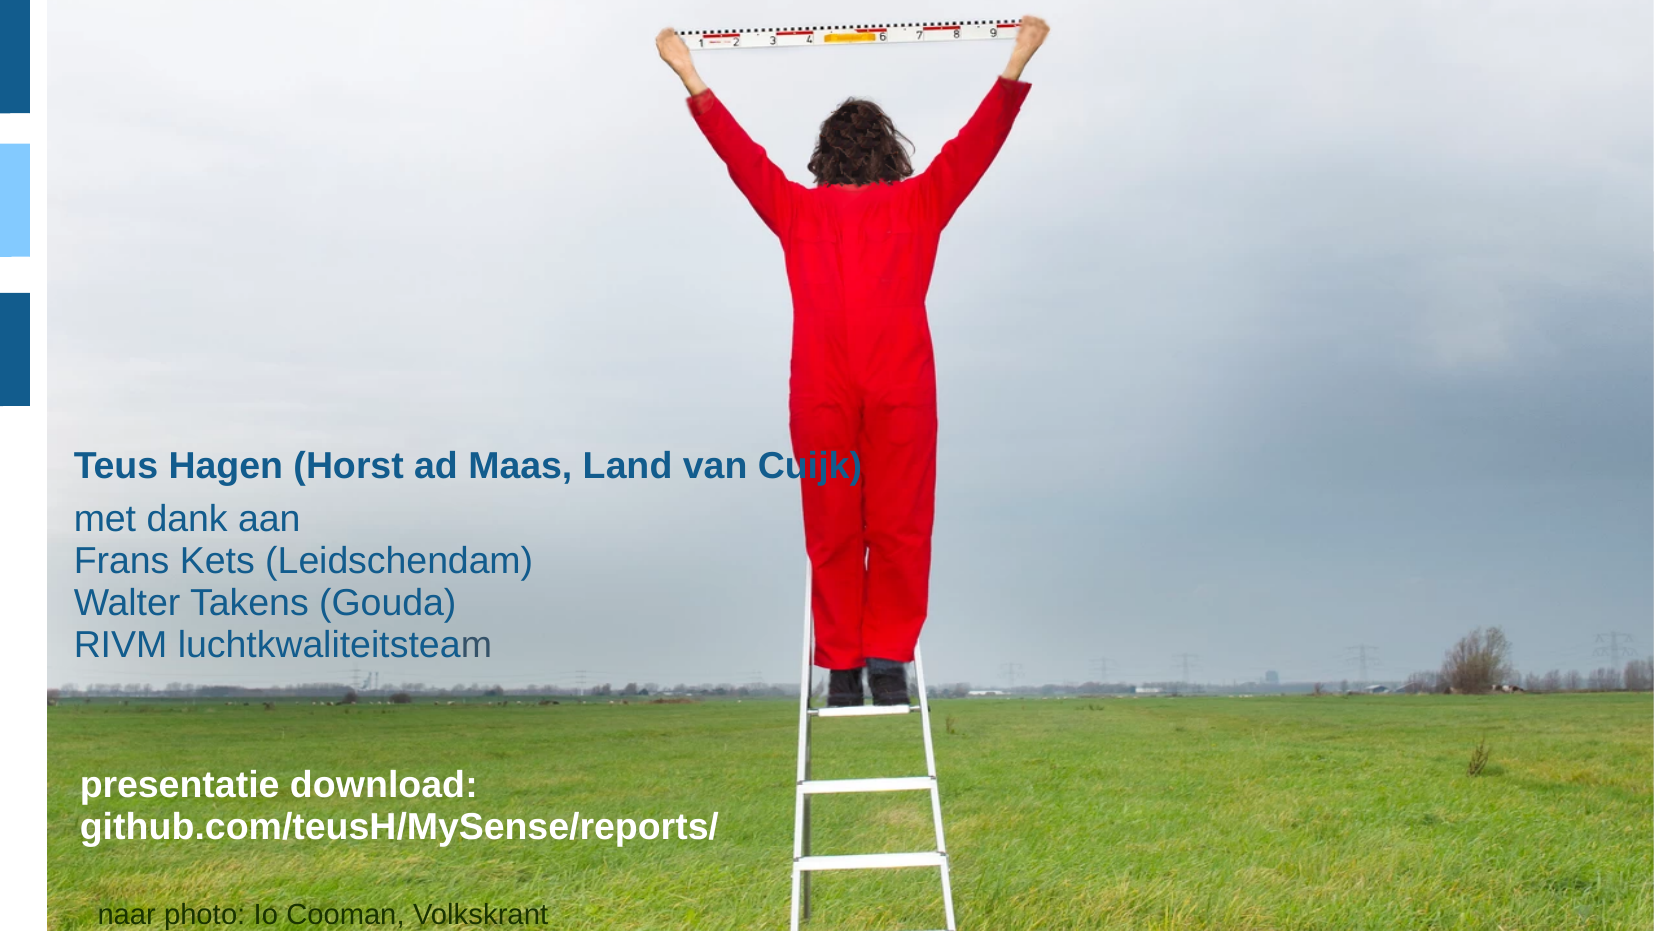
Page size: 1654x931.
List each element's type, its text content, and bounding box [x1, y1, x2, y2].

text_box naar photo: Io Cooman, Volkskrant [82, 890, 579, 931]
text_box met dank aan Frans Kets (Leidschendam) Walter Takens (Gouda) RIVM luchtkwaliteitsteam [59, 494, 680, 673]
text_box Teus Hagen (Horst ad Maas, Land van Cuijk) [59, 437, 916, 494]
text_box presentatie download: github.com/teusH/MySense/reports/ [64, 755, 922, 869]
picture [47, 0, 1654, 931]
